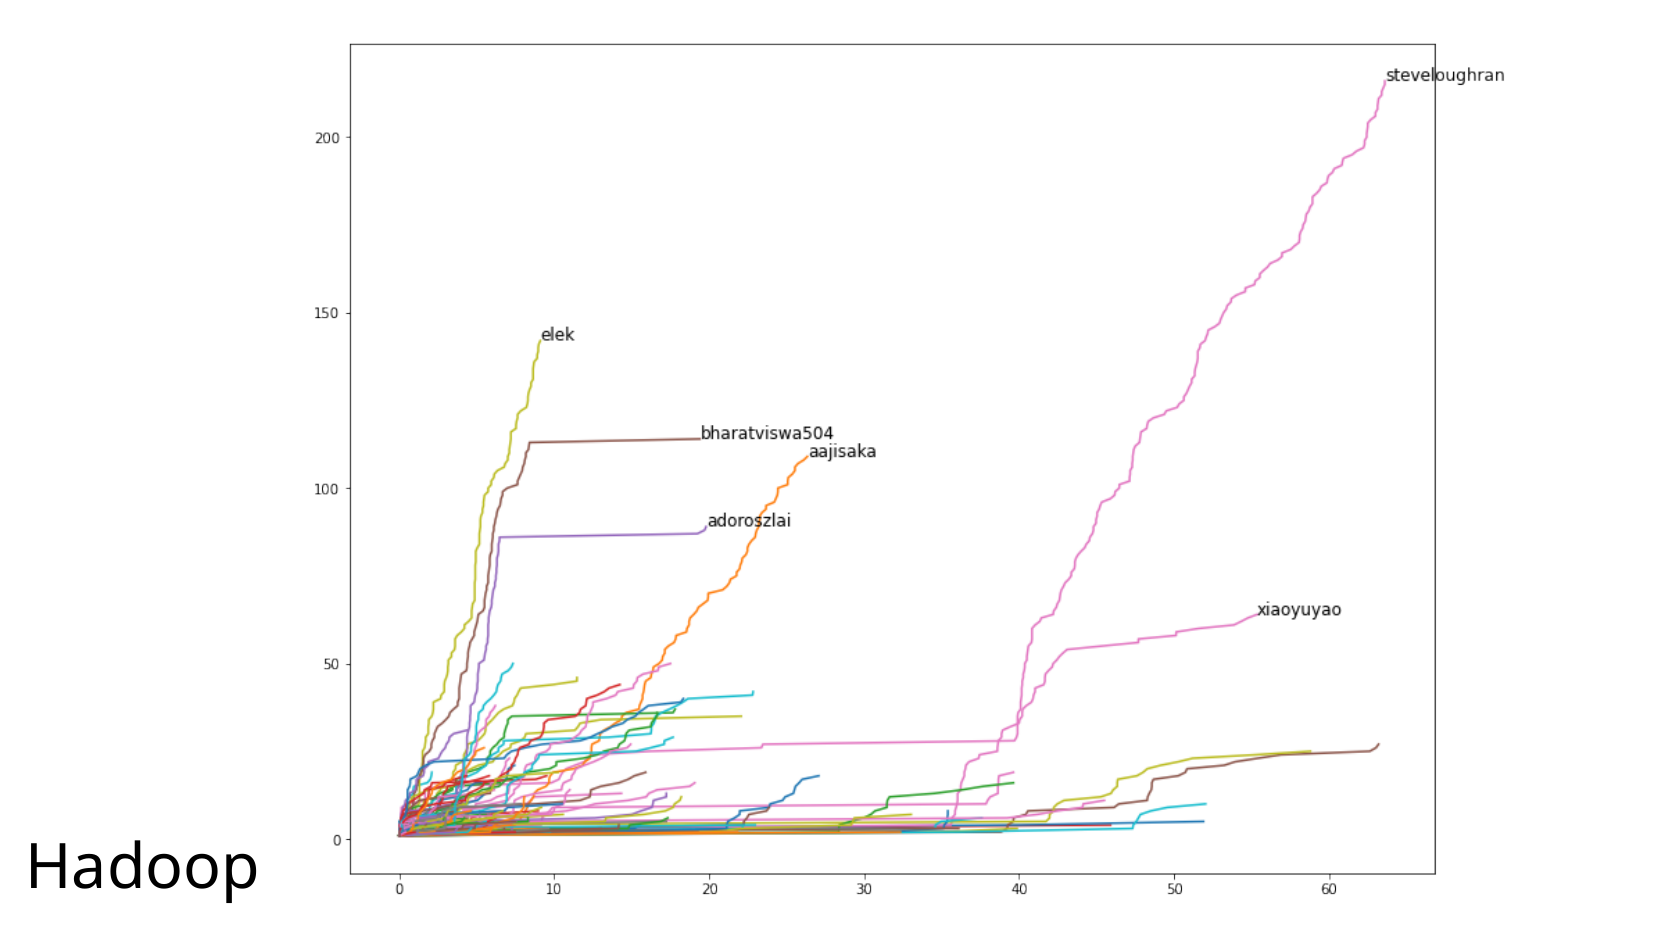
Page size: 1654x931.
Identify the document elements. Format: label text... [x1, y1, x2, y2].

list Hadoop [25, 821, 304, 907]
picture [304, 34, 1514, 907]
